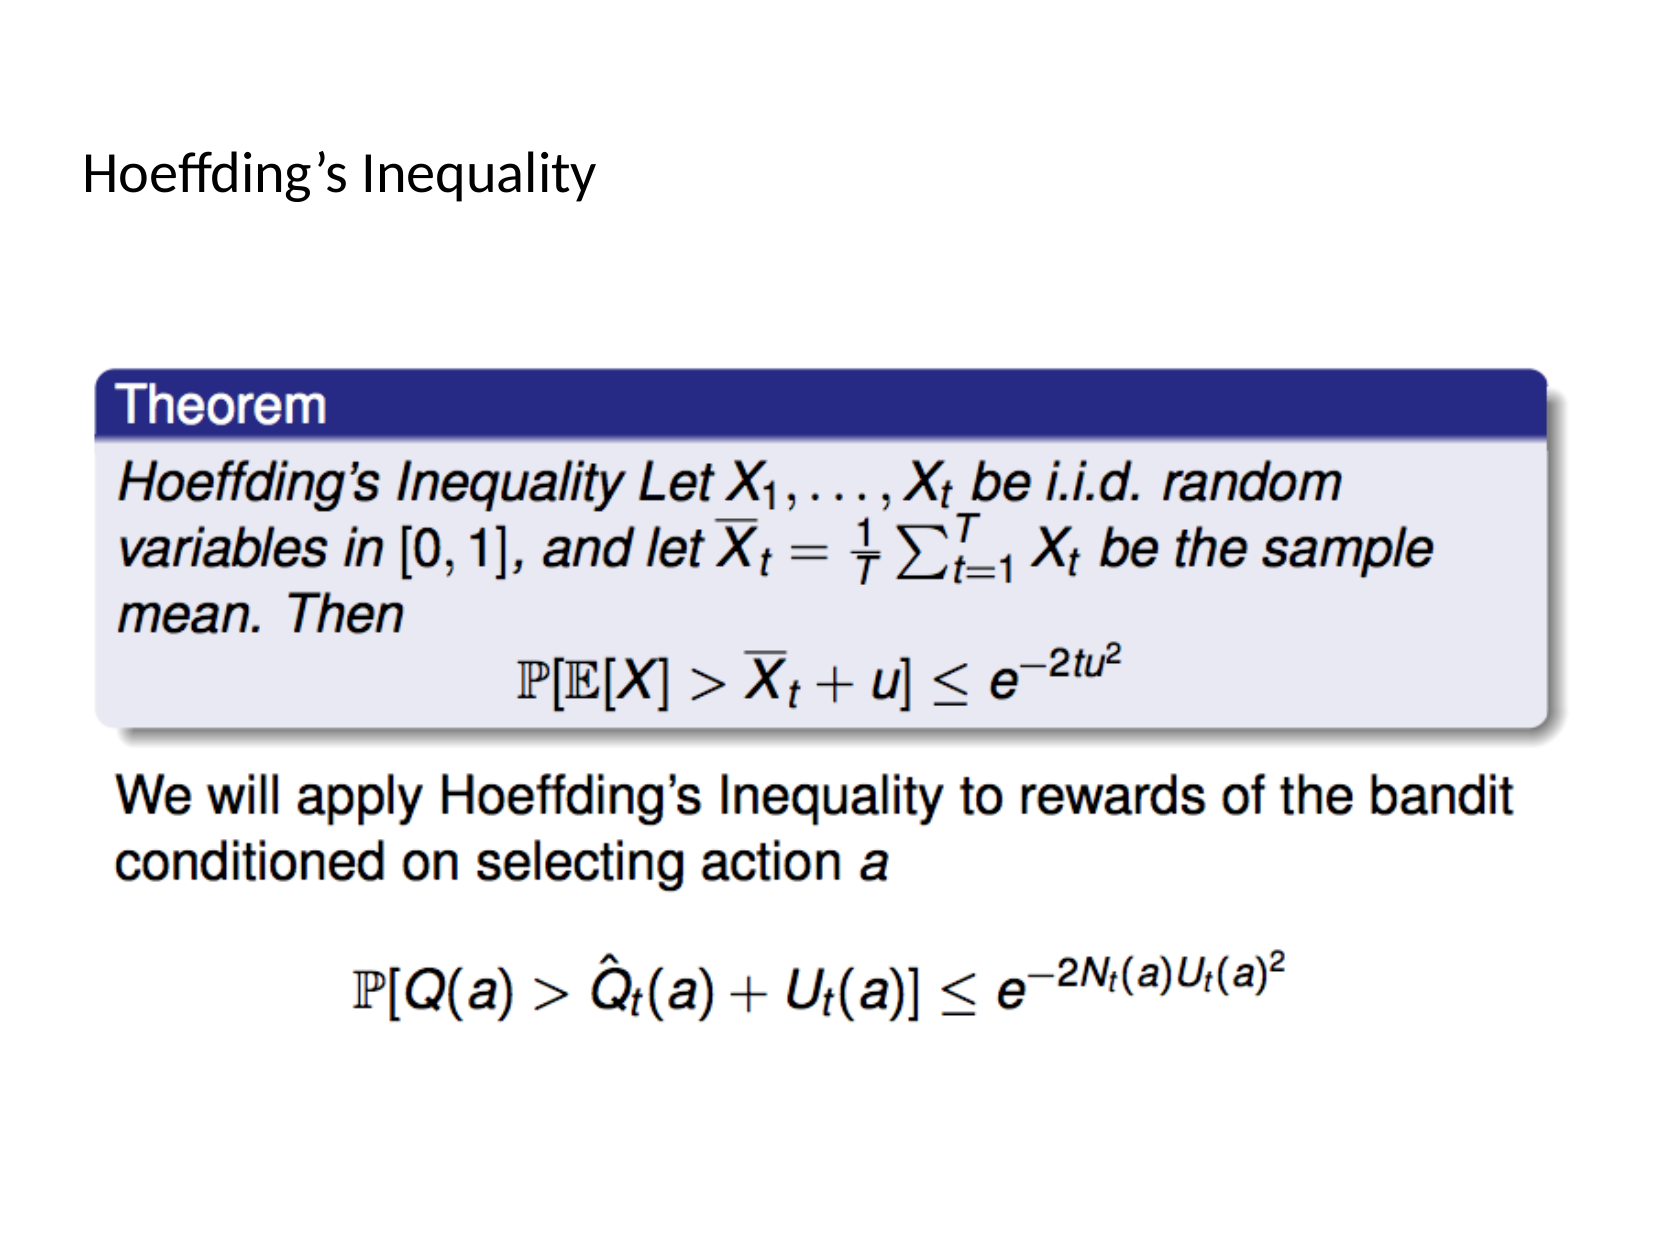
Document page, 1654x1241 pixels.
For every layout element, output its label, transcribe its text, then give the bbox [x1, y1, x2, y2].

picture [82, 332, 1571, 1081]
title Hoeffding’s Inequality [82, 75, 1571, 282]
